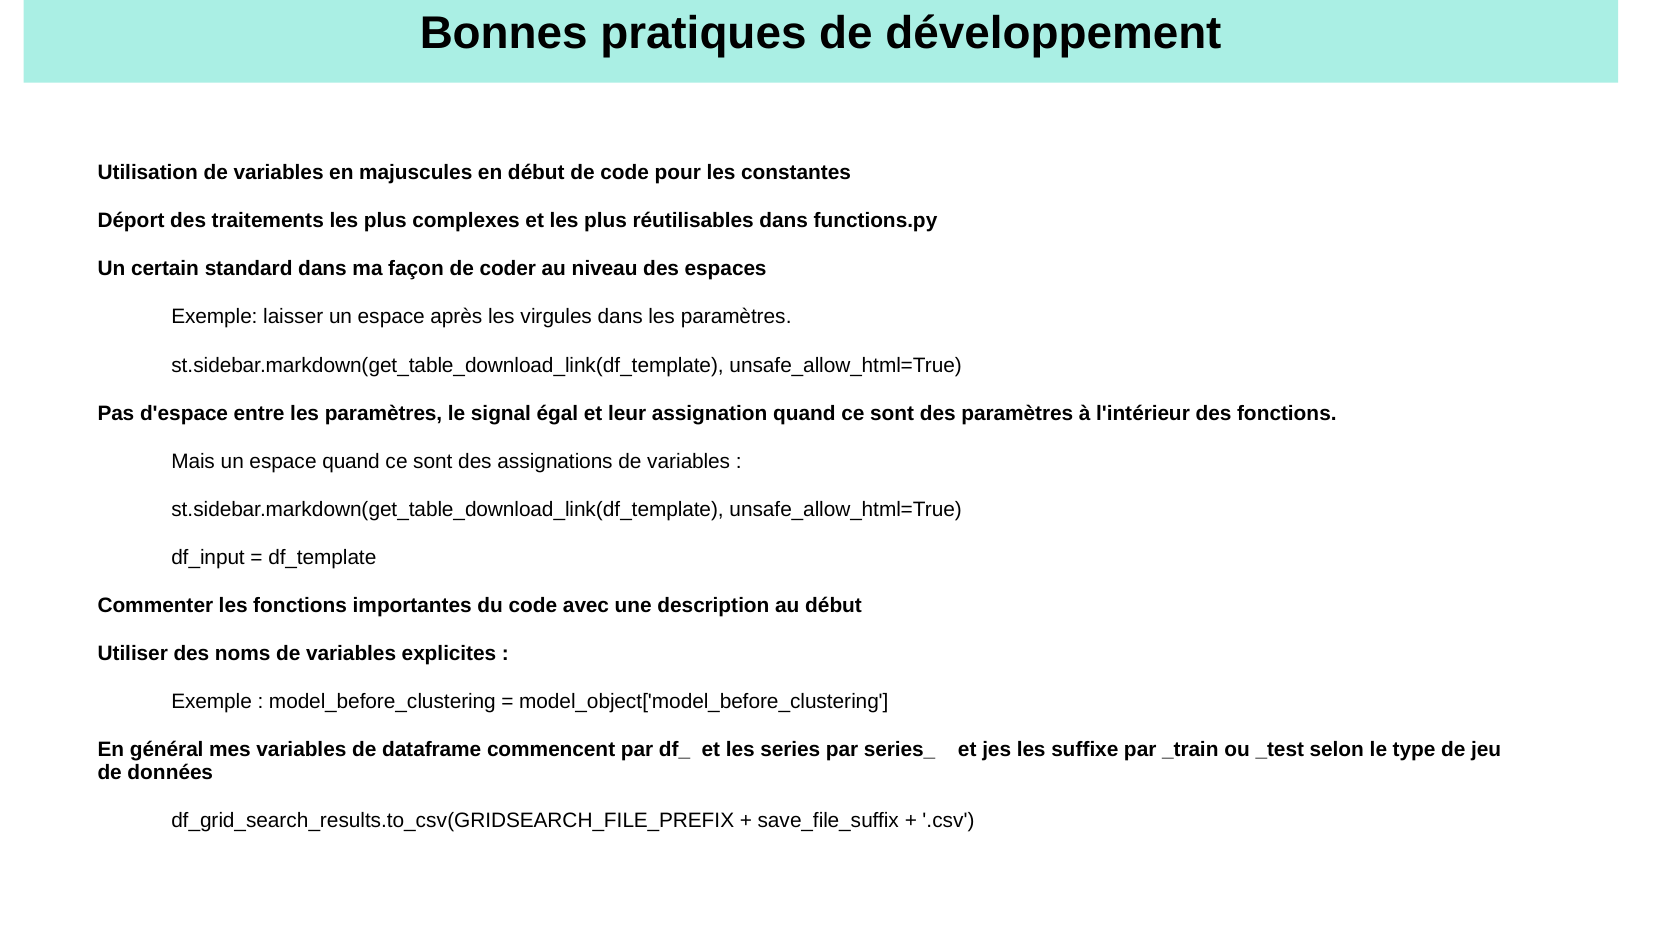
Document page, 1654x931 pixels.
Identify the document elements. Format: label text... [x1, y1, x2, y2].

text_box Utilisation de variables en majuscules en début de code pour les constantes Déport des traitements les plus complexes et les plus réutilisables dans functions.py Un certain standard dans ma façon de coder au niveau des espaces Exemple: laisser un espace après les virgules dans les paramètres. st.sidebar.markdown(get_table_download_link(df_template), unsafe_allow_html=True) Pas d'espace entre les paramètres, le signal égal et leur assignation quand ce sont des paramètres à l'intérieur des fonctions. Mais un espace quand ce sont des assignations de variables : st.sidebar.markdown(get_table_download_link(df_template), unsafe_allow_html=True) df_input = df_template Commenter les fonctions importantes du code avec une description au début Utiliser des noms de variables explicites : Exemple : model_before_clustering = model_object['model_before_clustering'] En général mes variables de dataframe commencent par df_ et les series par series_ et jes les suffixe par _train ou _test selon le type de jeu de données df_grid_search_results.to_csv(GRIDSEARCH_FILE_PREFIX + save_file_suffix + '.csv') [82, 153, 1541, 888]
text_box Bonnes pratiques de développement [23, 0, 1619, 83]
